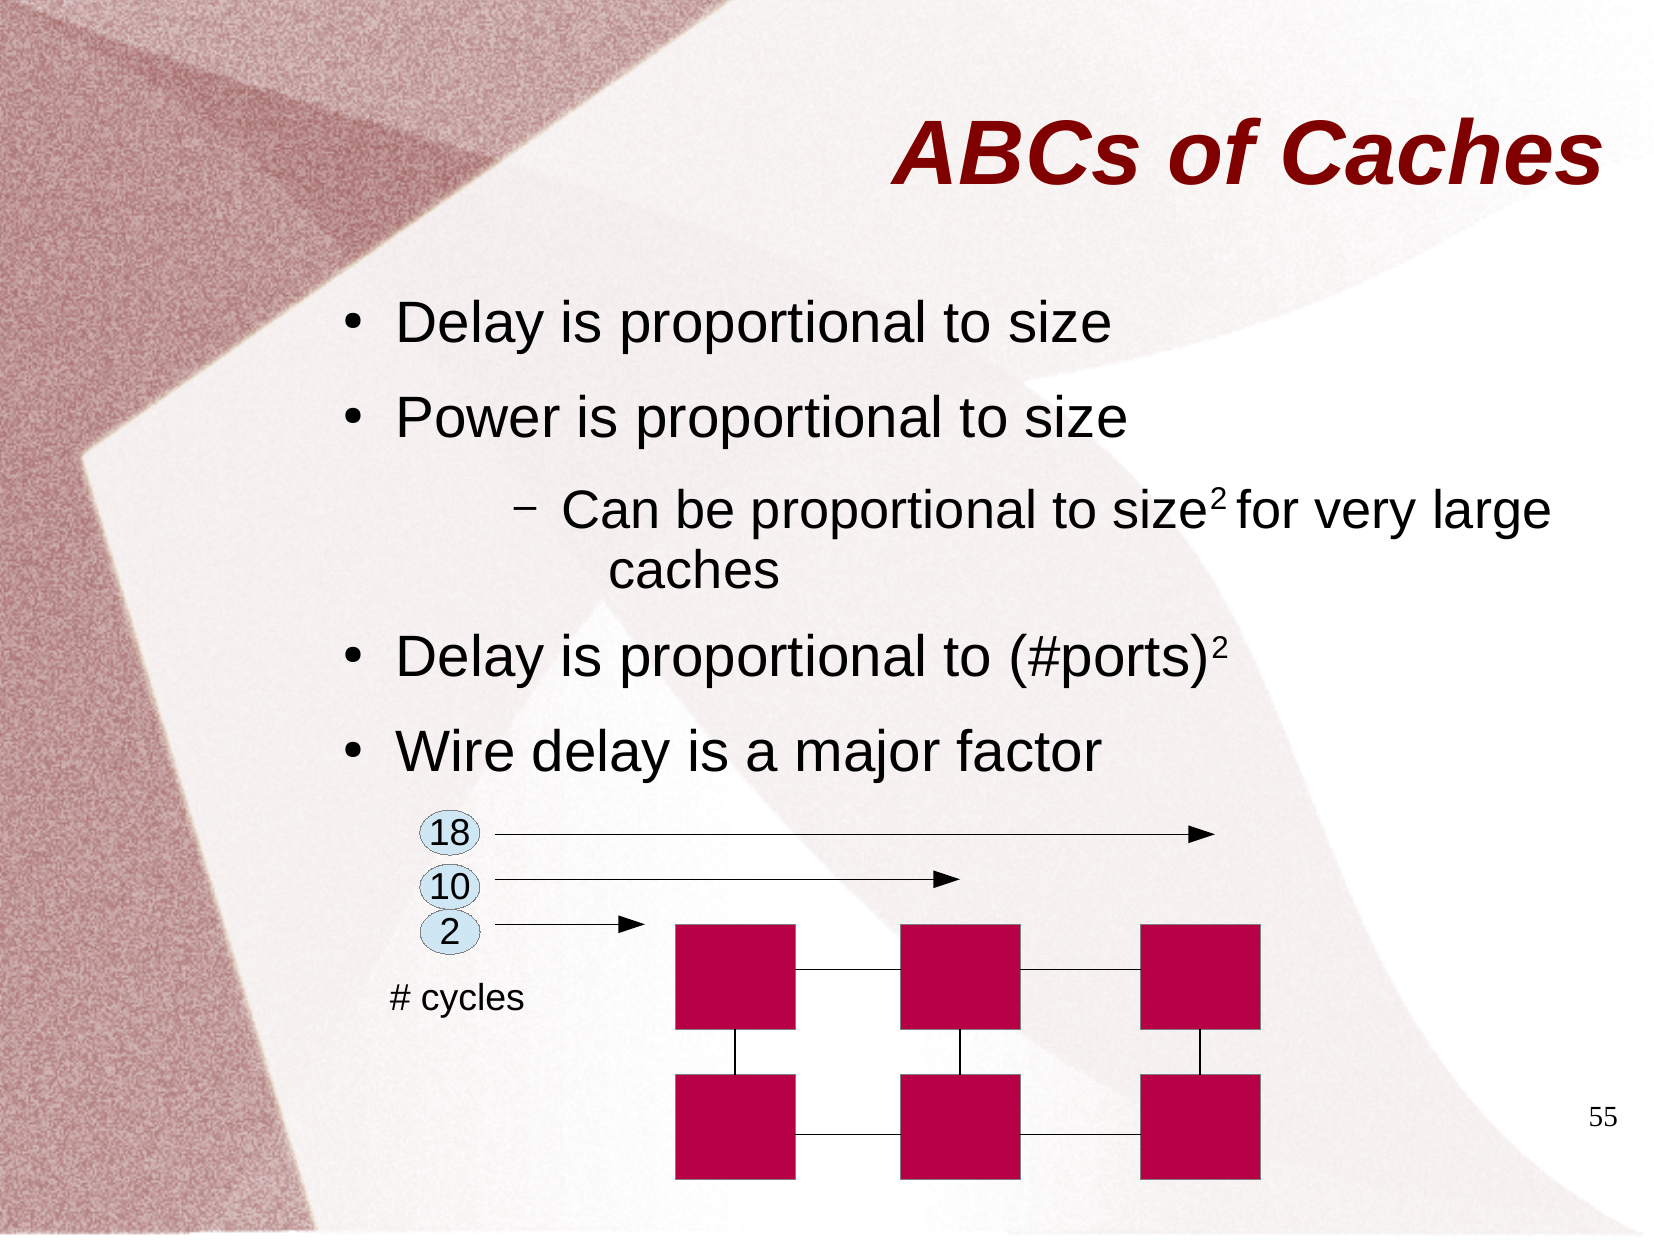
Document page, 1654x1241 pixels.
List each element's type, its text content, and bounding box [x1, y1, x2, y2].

list Delay is proportional to size Power is proportional to size Can be proportional to size2 for very large caches Delay is proportional to (#ports)2 Wire delay is a major factor [324, 290, 1601, 786]
text_box [900, 924, 1021, 1030]
picture [0, 0, 1654, 1241]
text_box # cycles [375, 969, 541, 1027]
title ABCs of Caches [596, 49, 1607, 257]
text_box [675, 1074, 796, 1180]
text_box 18 [419, 810, 480, 856]
text_box [900, 1074, 1021, 1180]
text_box [1140, 1074, 1261, 1180]
text_box [675, 924, 796, 1030]
text_box 2 [420, 909, 481, 955]
text_box [1140, 924, 1261, 1030]
text_box 10 [419, 864, 480, 910]
